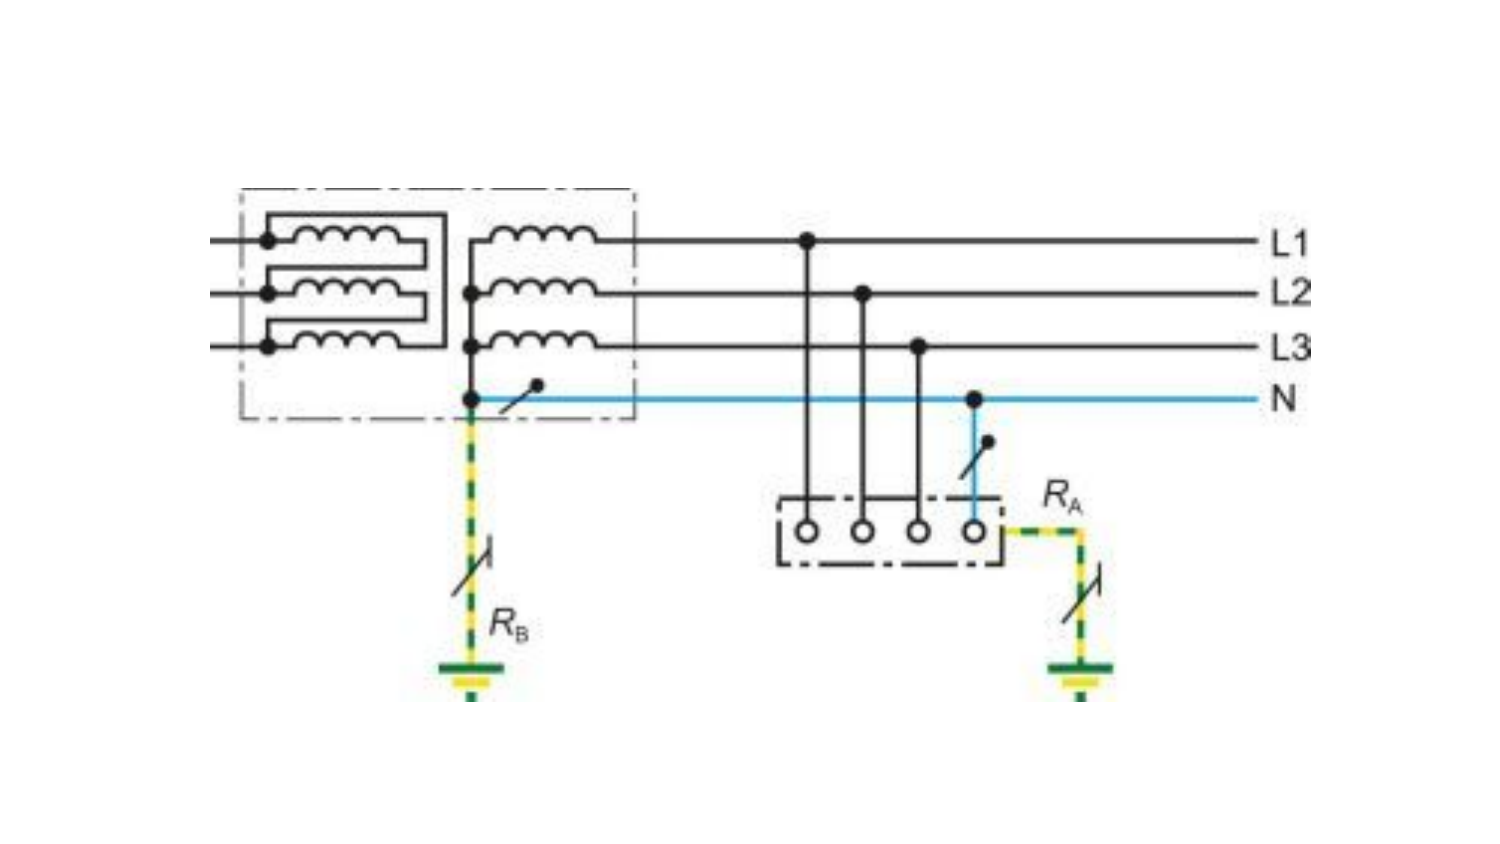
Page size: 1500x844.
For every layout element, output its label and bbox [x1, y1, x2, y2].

picture [210, 188, 1311, 702]
